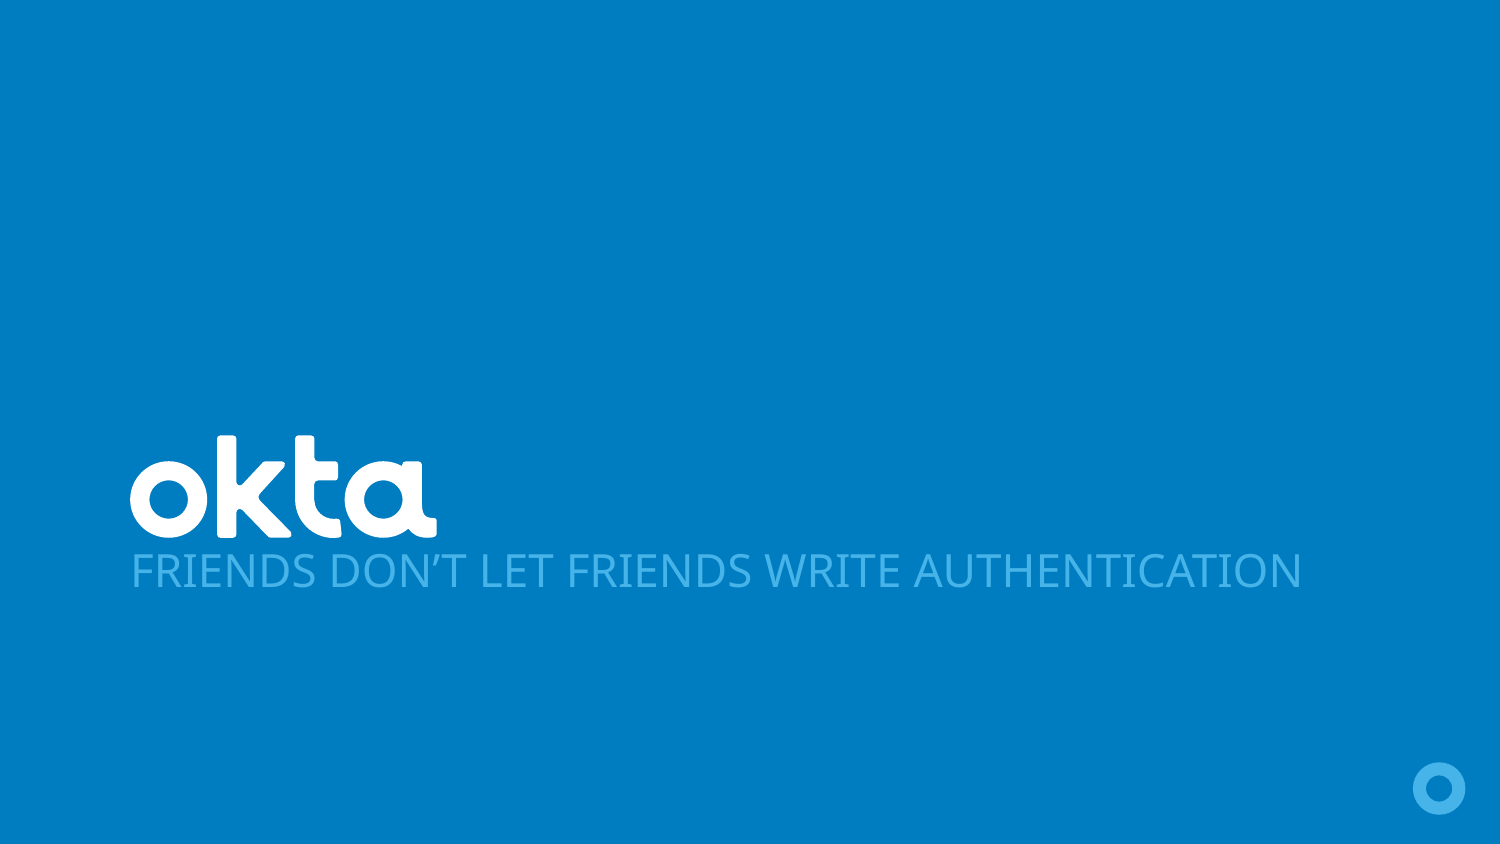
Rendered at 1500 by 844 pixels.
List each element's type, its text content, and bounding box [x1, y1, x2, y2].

title FRIENDS DON’T LET FRIENDS WRITE AUTHENTICATION [130, 493, 1441, 646]
